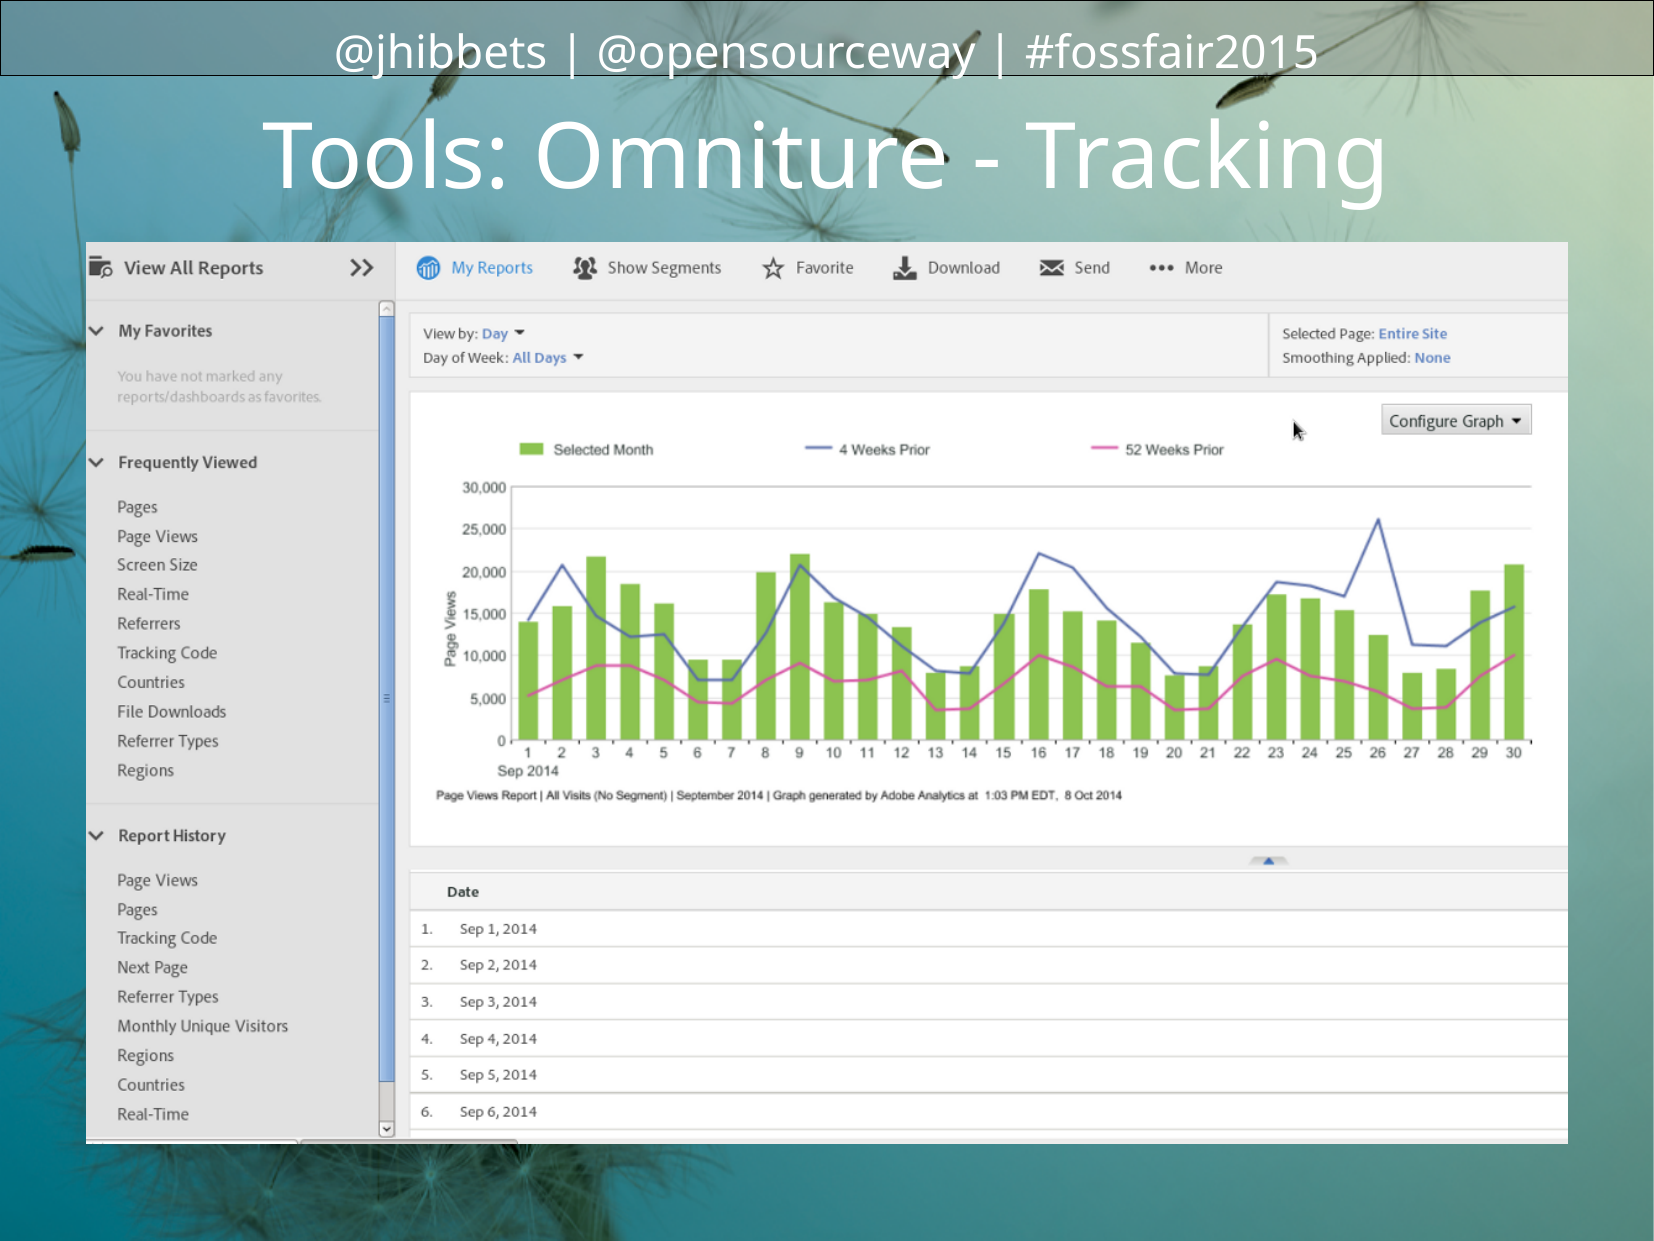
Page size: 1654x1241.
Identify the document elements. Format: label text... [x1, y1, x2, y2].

picture [0, 76, 1654, 1241]
title Tools: Omniture - Tracking [82, 49, 1571, 257]
